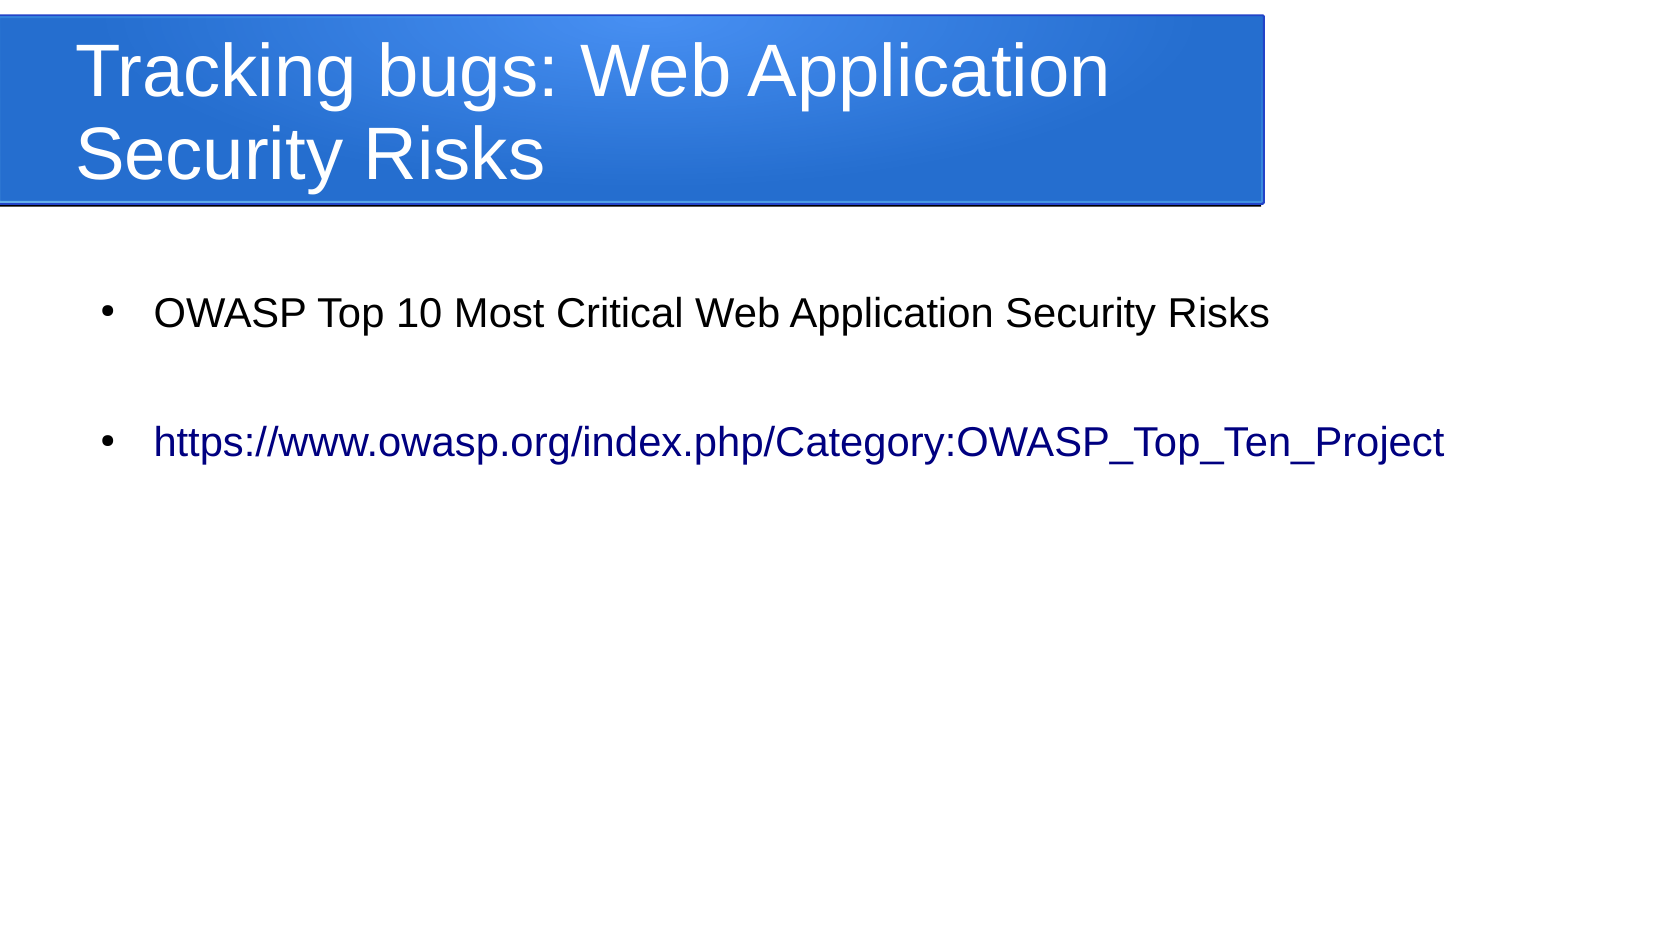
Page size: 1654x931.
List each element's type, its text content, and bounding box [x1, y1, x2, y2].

title Tracking bugs: Web Application Security Risks [75, 29, 1227, 196]
list OWASP Top 10 Most Critical Web Application Security Risks https://www.owasp.org/index.php/Category:OWASP_Top_Ten_Project [82, 224, 1571, 764]
